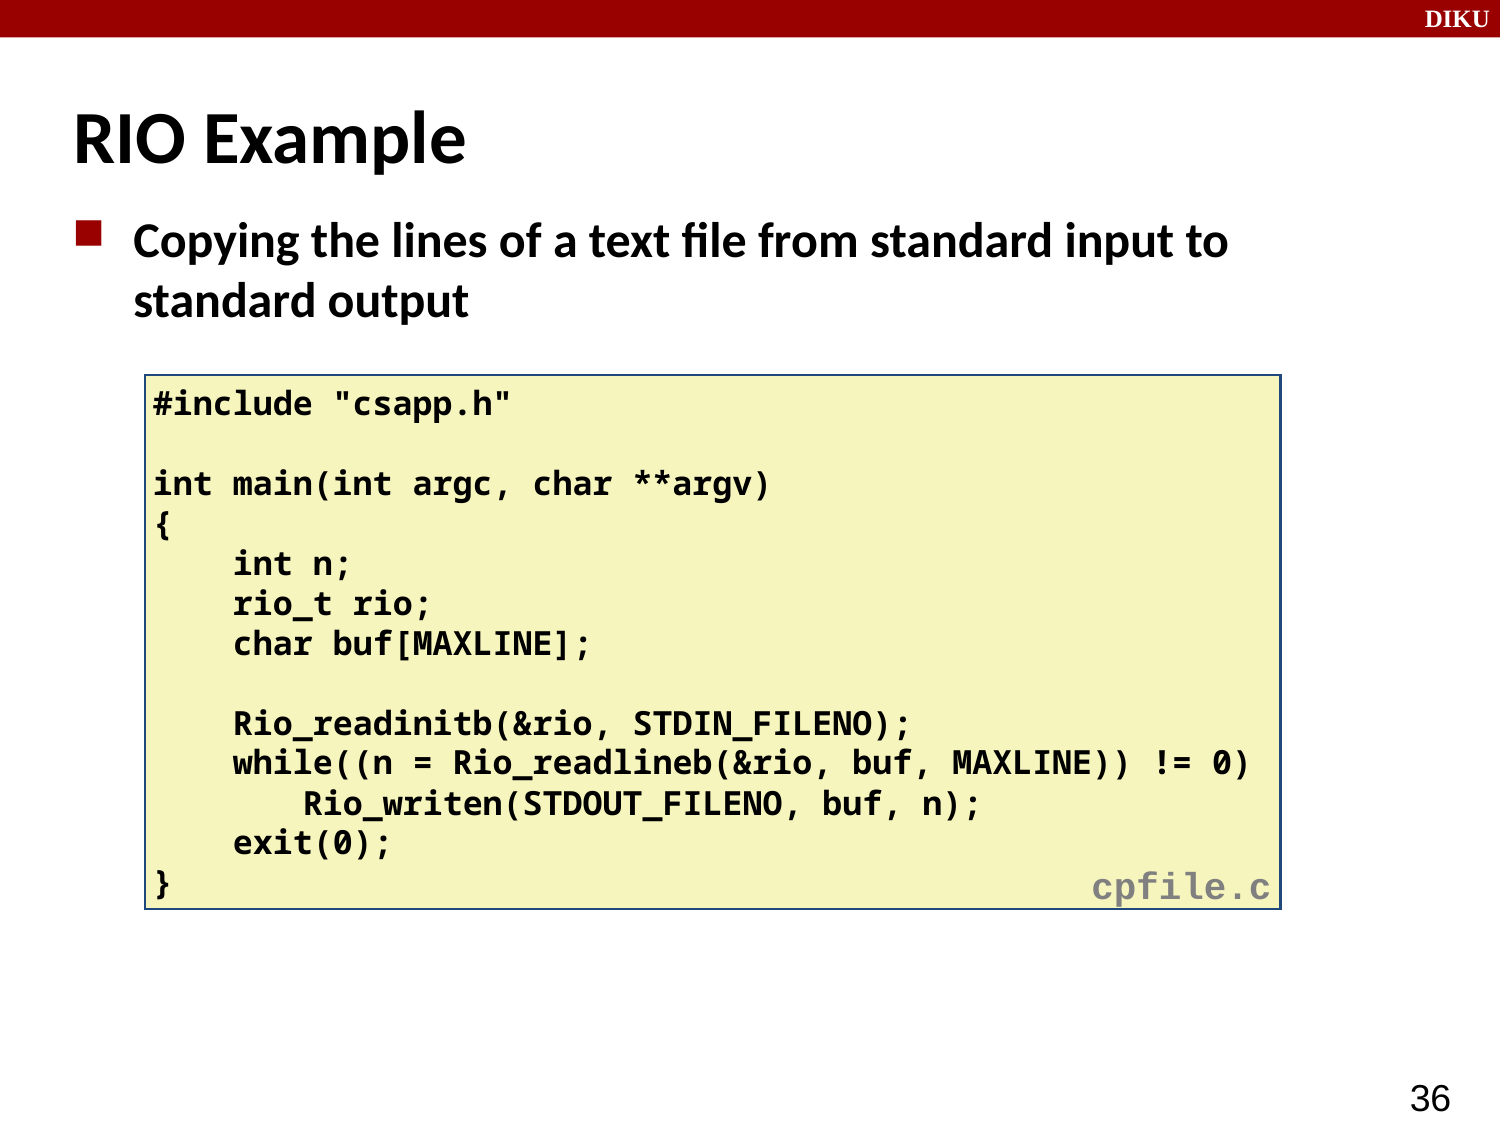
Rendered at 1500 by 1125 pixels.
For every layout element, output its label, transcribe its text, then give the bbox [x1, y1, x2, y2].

text_box Copying the lines of a text file from standard input to standard output [62, 200, 1425, 350]
text_box cpfile.c [1076, 854, 1287, 915]
text_box #include "csapp.h" int main(int argc, char **argv) { int n; rio_t rio; char buf[MAXLINE]; Rio_readinitb(&rio, STDIN_FILENO); while((n = Rio_readlineb(&rio, buf, MAXLINE)) != 0) Rio_writen(STDOUT_FILENO, buf, n); exit(0); } [145, 375, 1281, 909]
text_box RIO Example [58, 71, 1304, 197]
